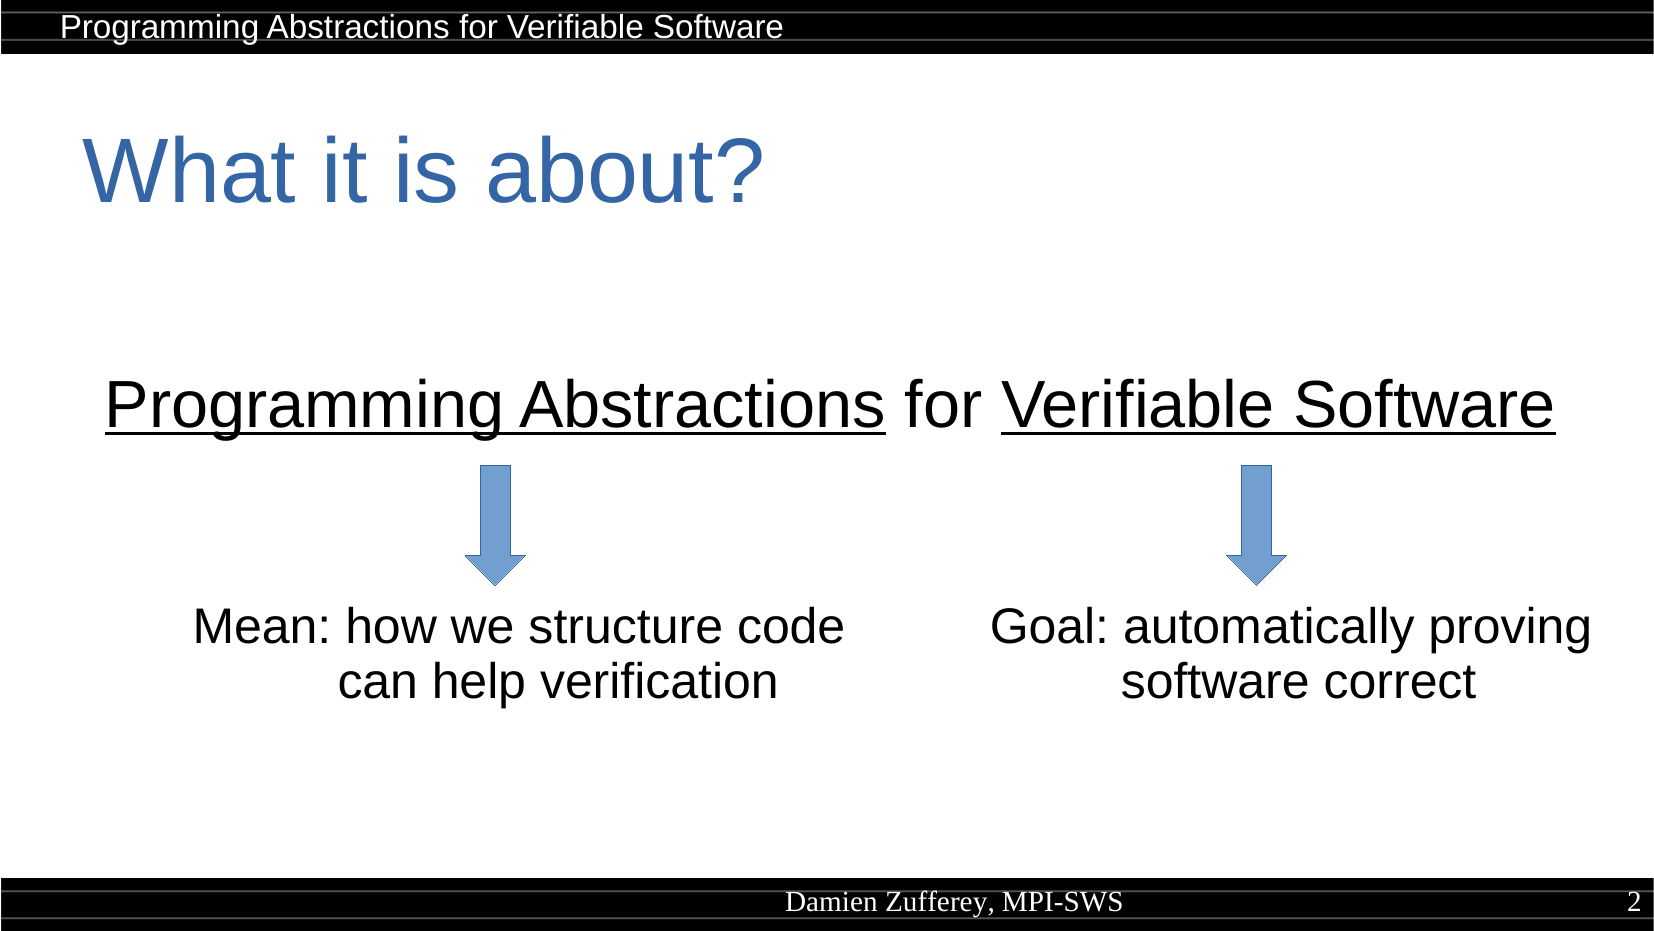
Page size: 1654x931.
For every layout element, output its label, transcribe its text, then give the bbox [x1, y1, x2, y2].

text_box [1226, 465, 1287, 586]
text_box [465, 465, 526, 586]
text_box Programming Abstractions for Verifiable Software [90, 360, 1572, 450]
picture [1, 878, 1654, 931]
text_box Mean: how we structure code can help verification [177, 590, 861, 717]
title What it is about? [82, 92, 1571, 249]
text_box Goal: automatically proving software correct [975, 590, 1608, 717]
picture [1, 0, 1654, 54]
